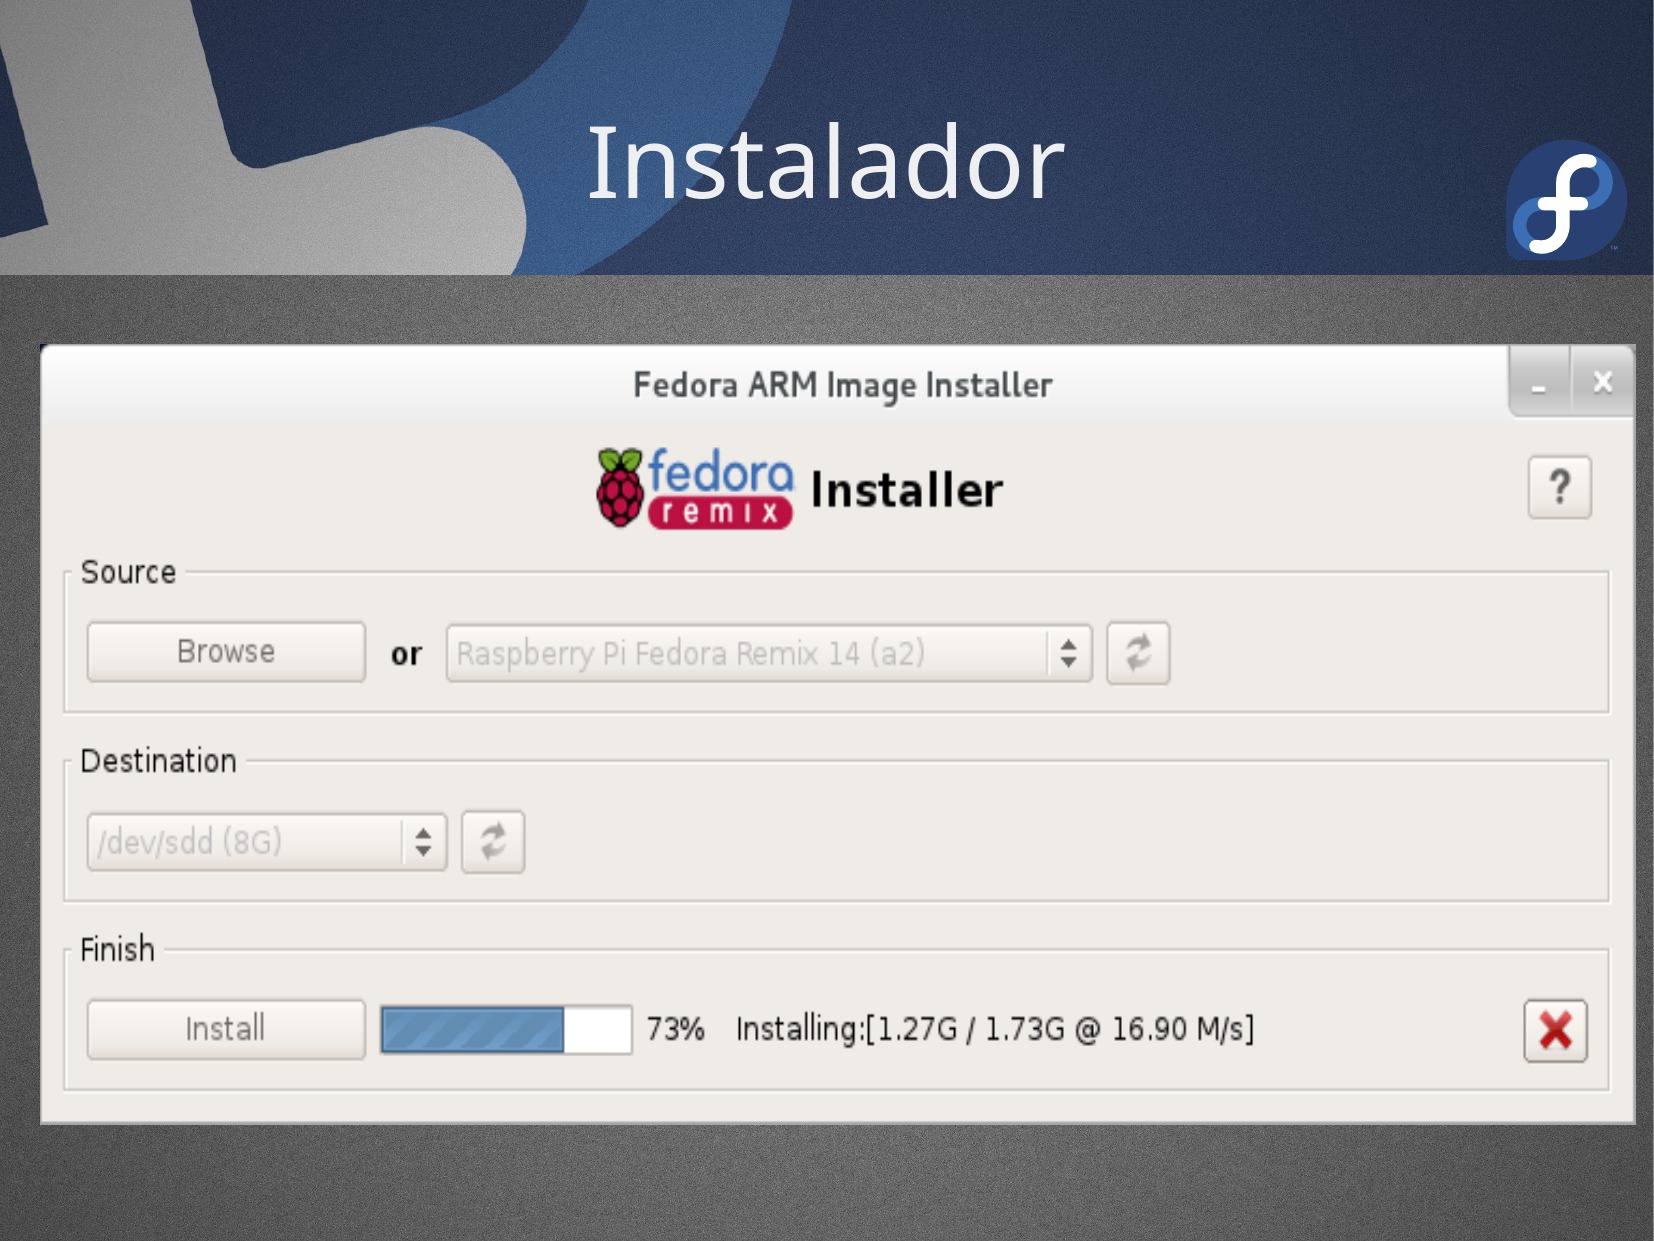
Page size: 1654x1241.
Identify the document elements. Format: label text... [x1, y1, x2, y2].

text_box Instalador [88, 58, 1565, 266]
picture [0, 0, 1654, 1241]
